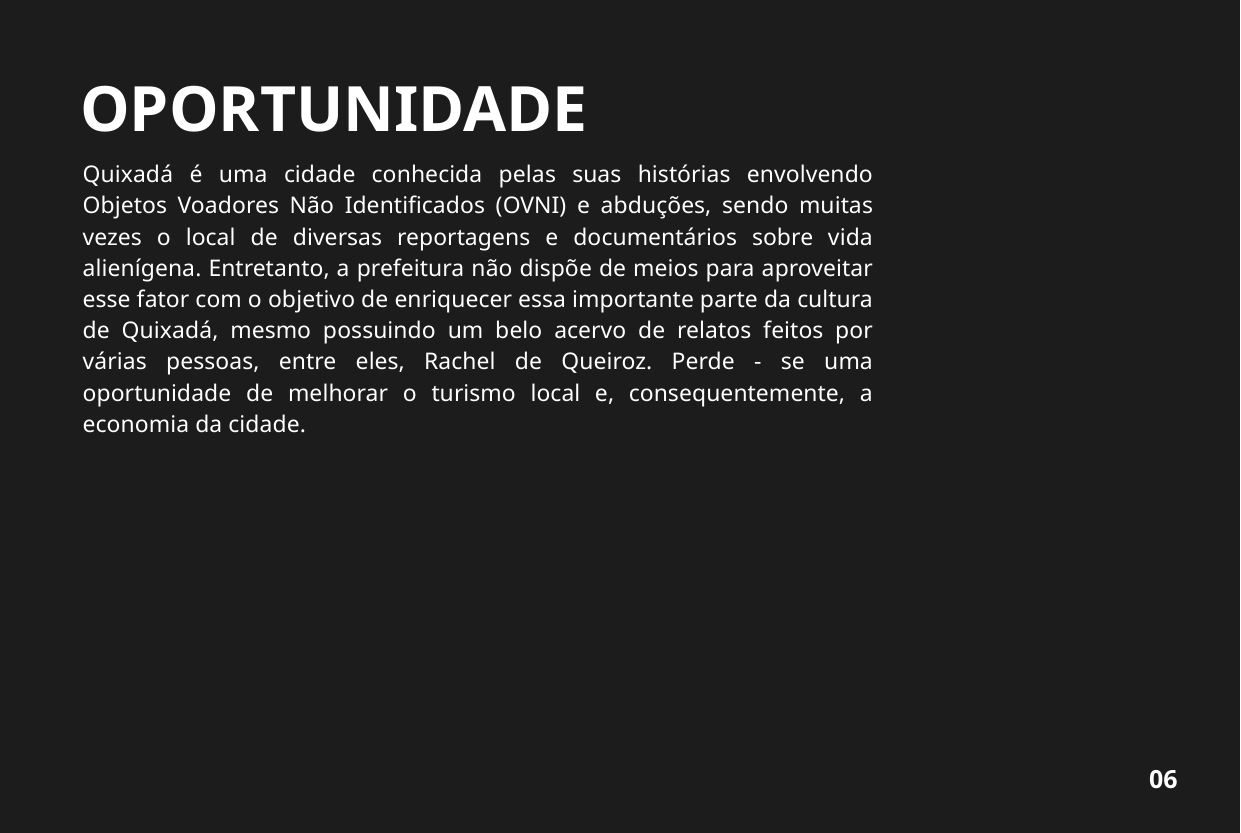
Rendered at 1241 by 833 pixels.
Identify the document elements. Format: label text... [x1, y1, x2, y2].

title 06 [1133, 756, 1193, 802]
title OPORTUNIDADE [80, 26, 1156, 188]
subtitle Quixadá é uma cidade conhecida pelas suas histórias envolvendo Objetos Voadores Não Identificados (OVNI) e abduções, sendo muitas vezes o local de diversas reportagens e documentários sobre vida alienígena. Entretanto, a prefeitura não dispõe de meios para aproveitar esse fator com o objetivo de enriquecer essa importante parte da cultura de Quixadá, mesmo possuindo um belo acervo de relatos feitos por várias pessoas, entre eles, Rachel de Queiroz. Perde - se uma oportunidade de melhorar o turismo local e, consequentemente, a economia da cidade. [82, 188, 875, 591]
